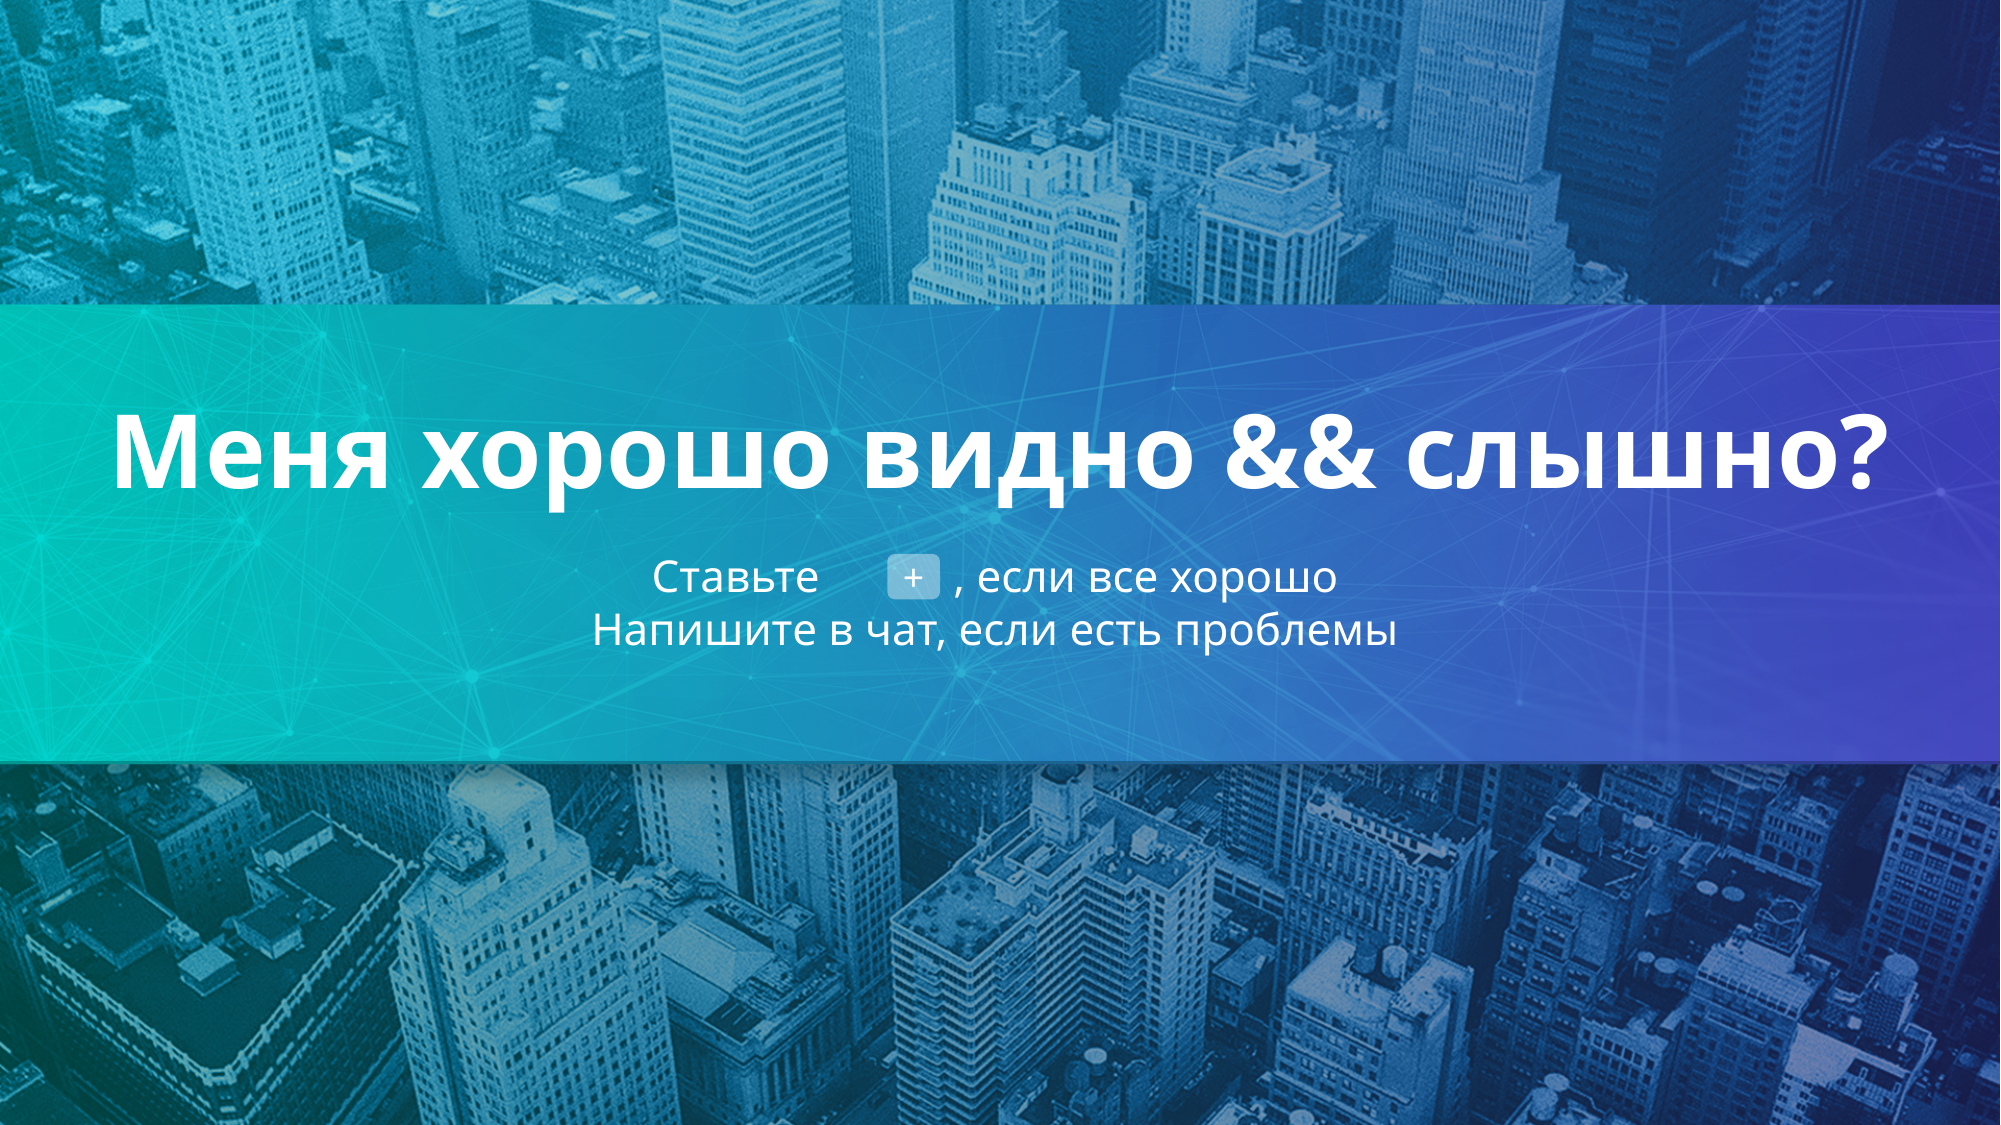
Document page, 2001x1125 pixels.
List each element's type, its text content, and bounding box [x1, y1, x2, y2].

text_box [0, 0, 2000, 305]
text_box Меня хорошо видно && слышно? [8, 341, 1991, 548]
text_box Ставьте , если все хорошо Напишите в чат, если есть проблемы [0, 548, 1991, 654]
picture [0, 305, 2000, 761]
text_box + [887, 553, 941, 600]
text_box [0, 761, 2000, 1125]
